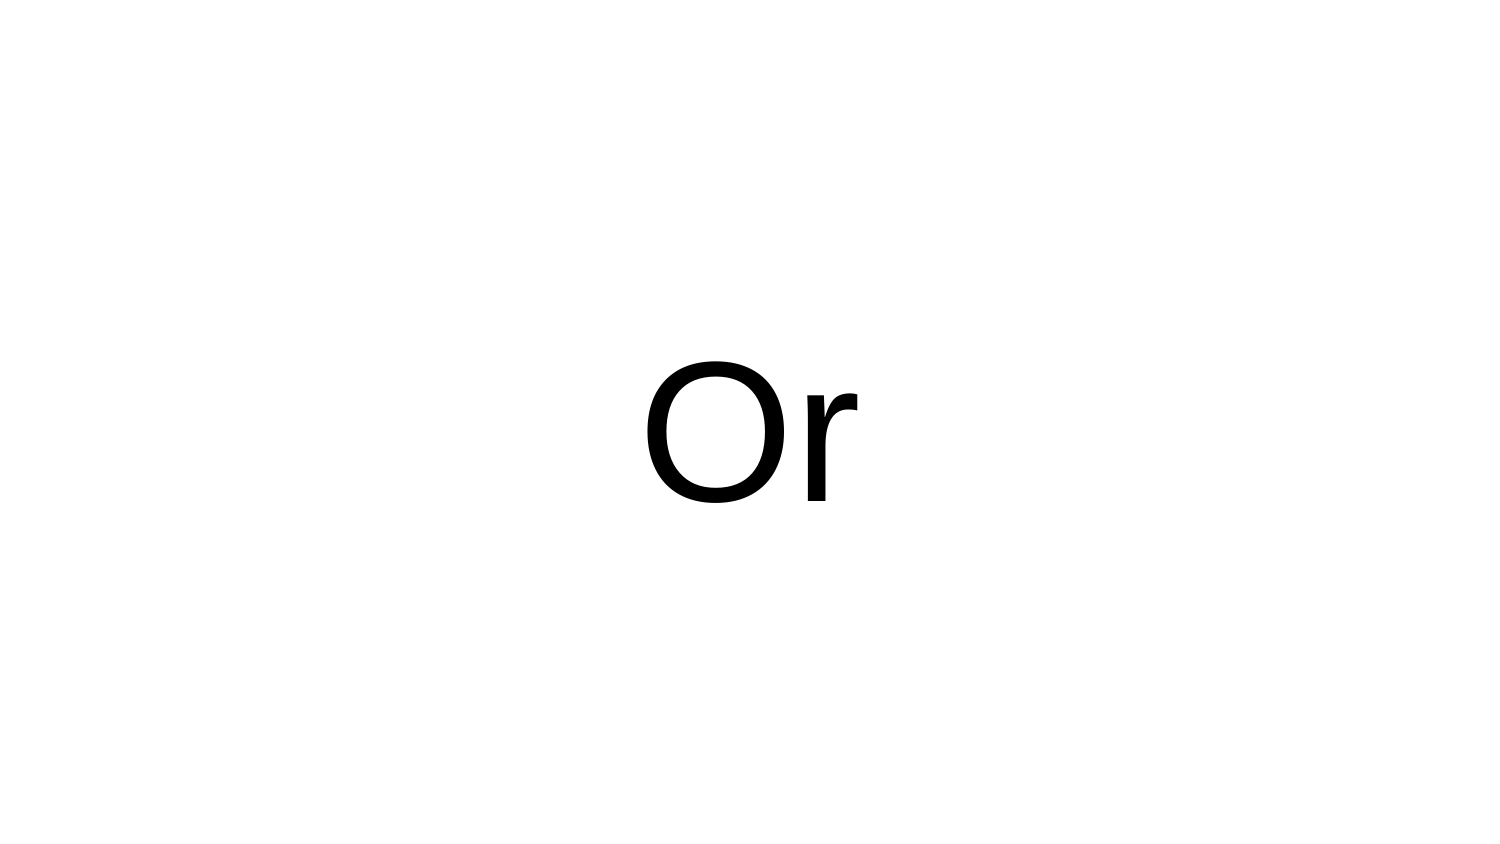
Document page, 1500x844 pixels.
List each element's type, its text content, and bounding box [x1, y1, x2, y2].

title Or [67, 44, 1433, 799]
